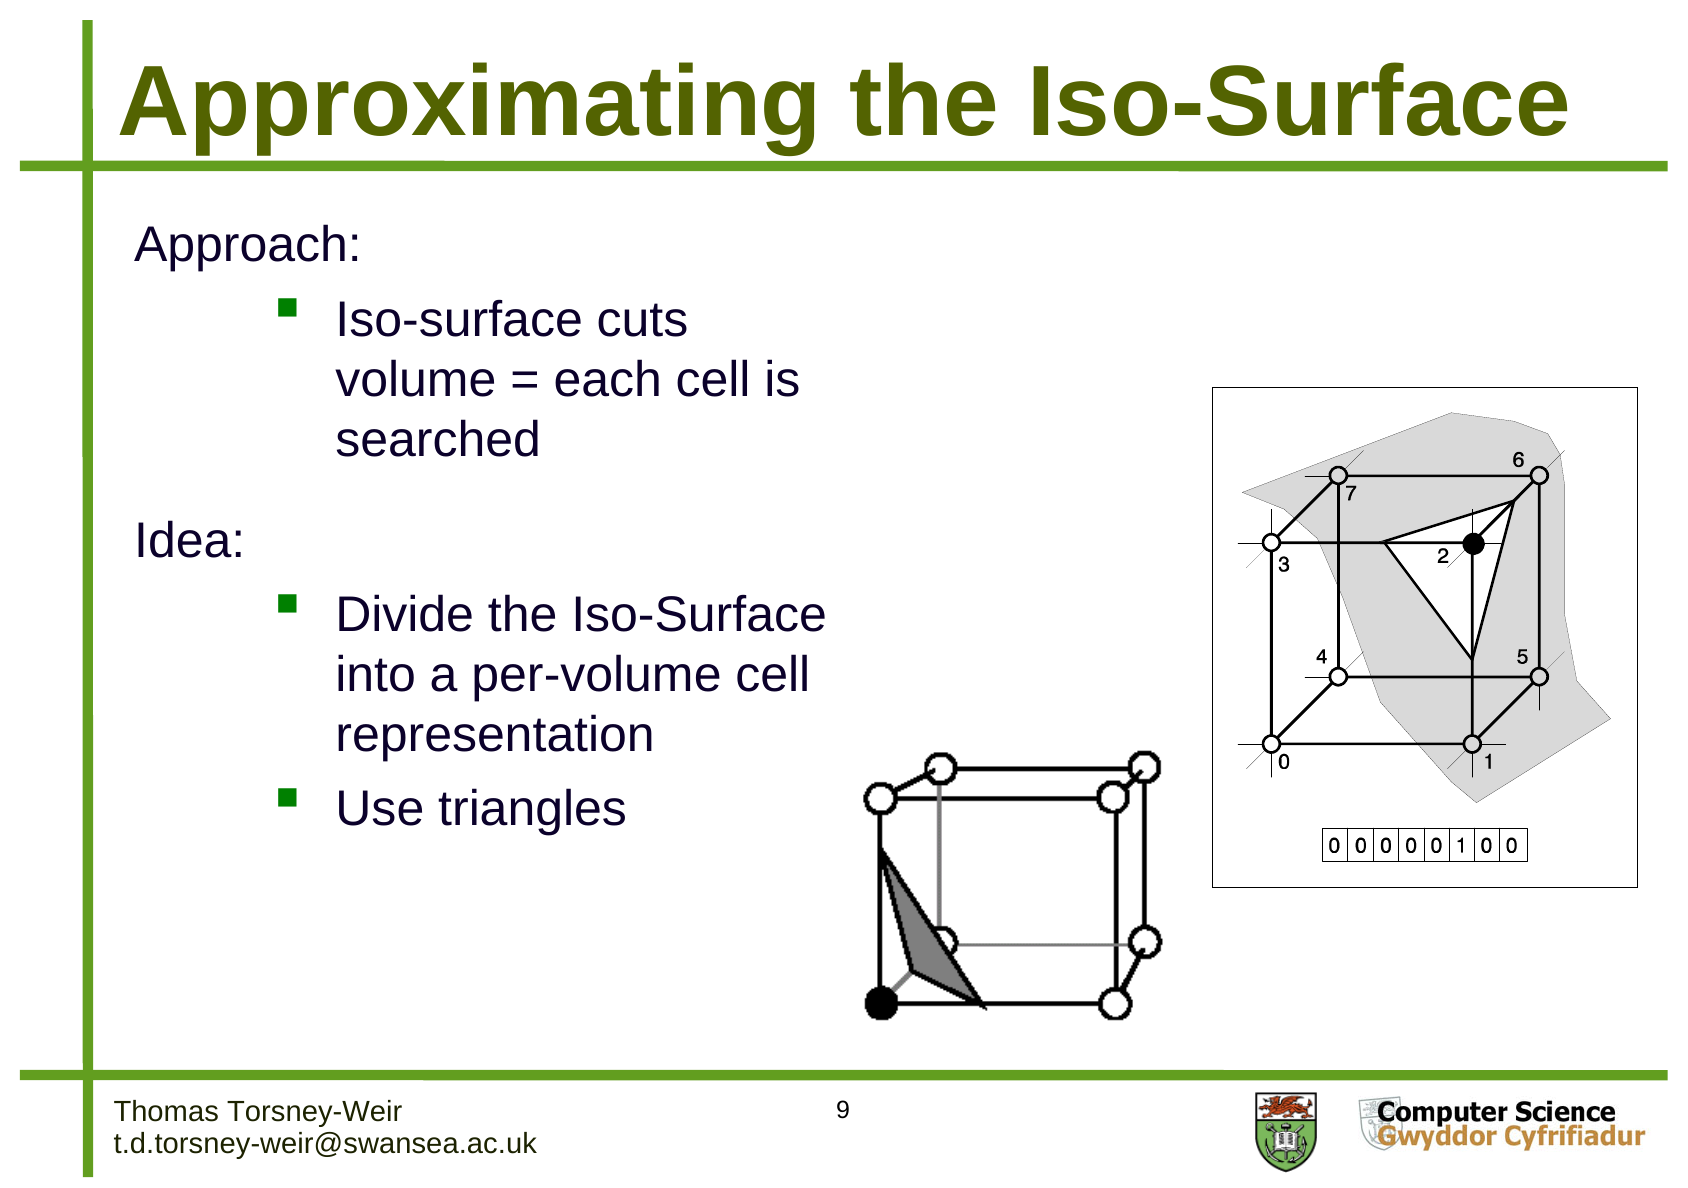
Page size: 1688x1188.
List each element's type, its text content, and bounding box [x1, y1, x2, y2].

picture [837, 712, 1205, 1061]
picture [1274, 1092, 1654, 1173]
list Approach: Iso-surface cuts volume = each cell is searched Idea: Divide the Iso-Surface into a per-volume cell representation Use triangles [117, 203, 845, 1054]
title Approximating the Iso-Surface [101, 29, 1666, 166]
text_box [1212, 387, 1638, 888]
text_box <number> [412, 1089, 1274, 1188]
picture [1237, 412, 1612, 863]
